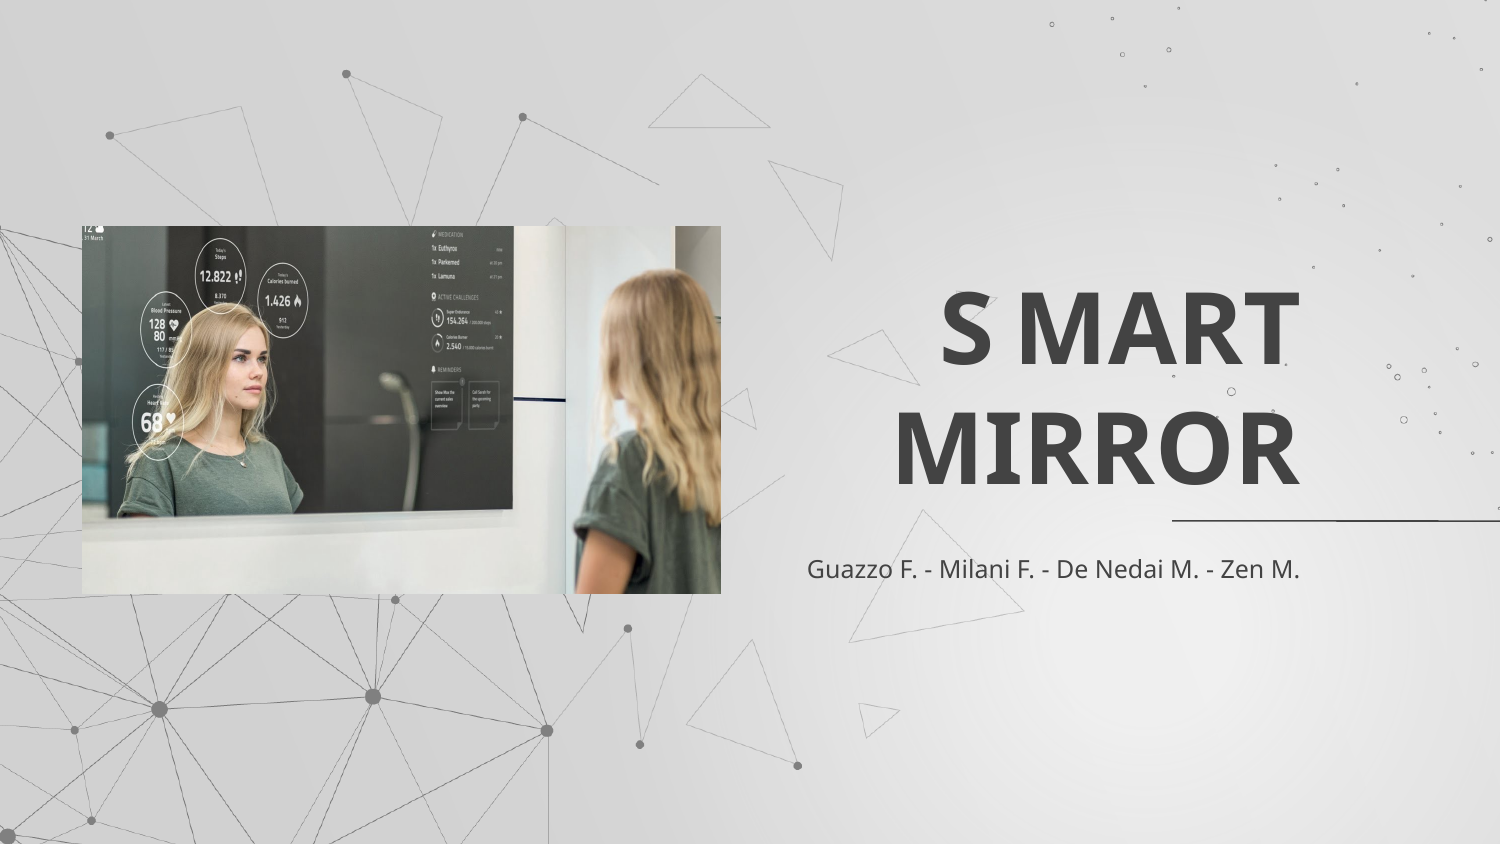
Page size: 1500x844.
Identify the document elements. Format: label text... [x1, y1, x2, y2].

subtitle Guazzo F. - Milani F. - De Nedai M. - Zen M. [602, 520, 1316, 599]
title S MART MIRROR [721, 226, 1317, 520]
picture [0, 0, 1500, 844]
